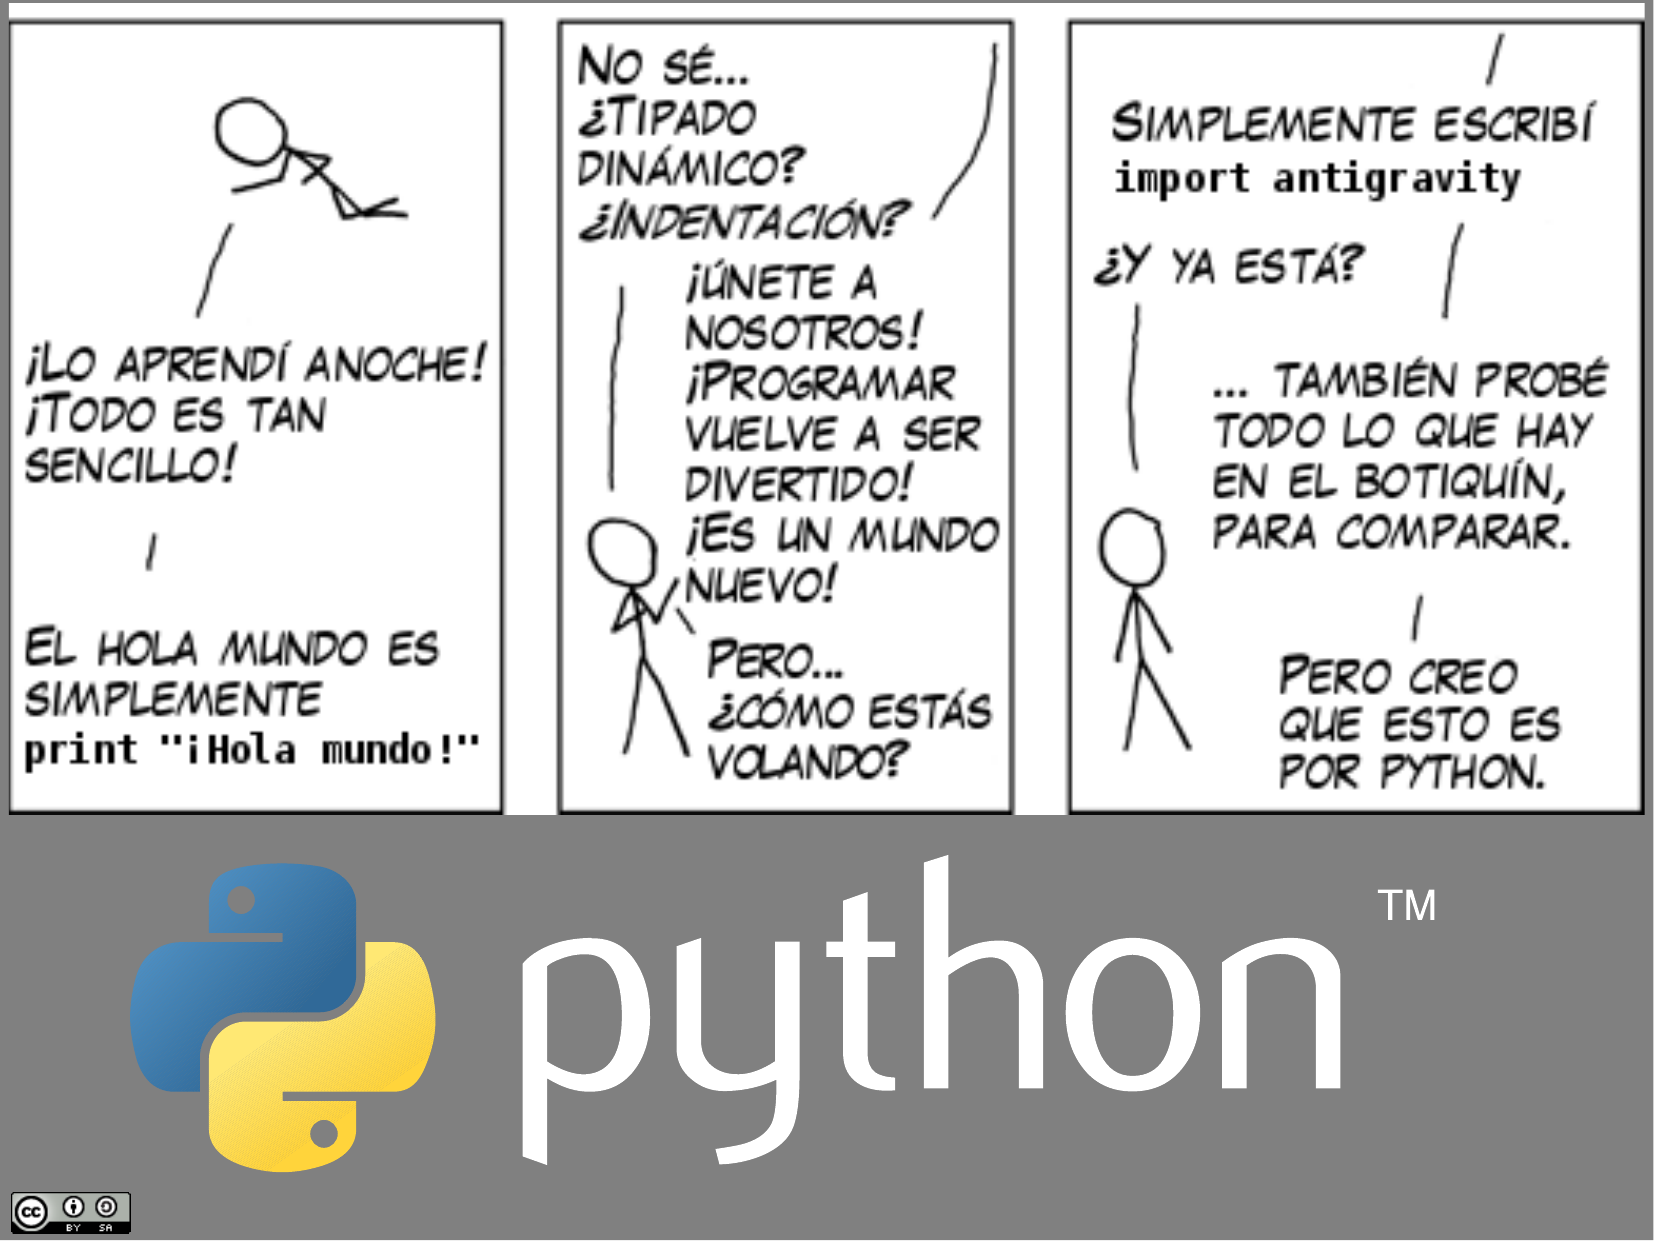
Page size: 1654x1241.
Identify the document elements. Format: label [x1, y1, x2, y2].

picture [11, 844, 1541, 1234]
picture [8, 3, 1645, 815]
text_box [0, 0, 1654, 1241]
